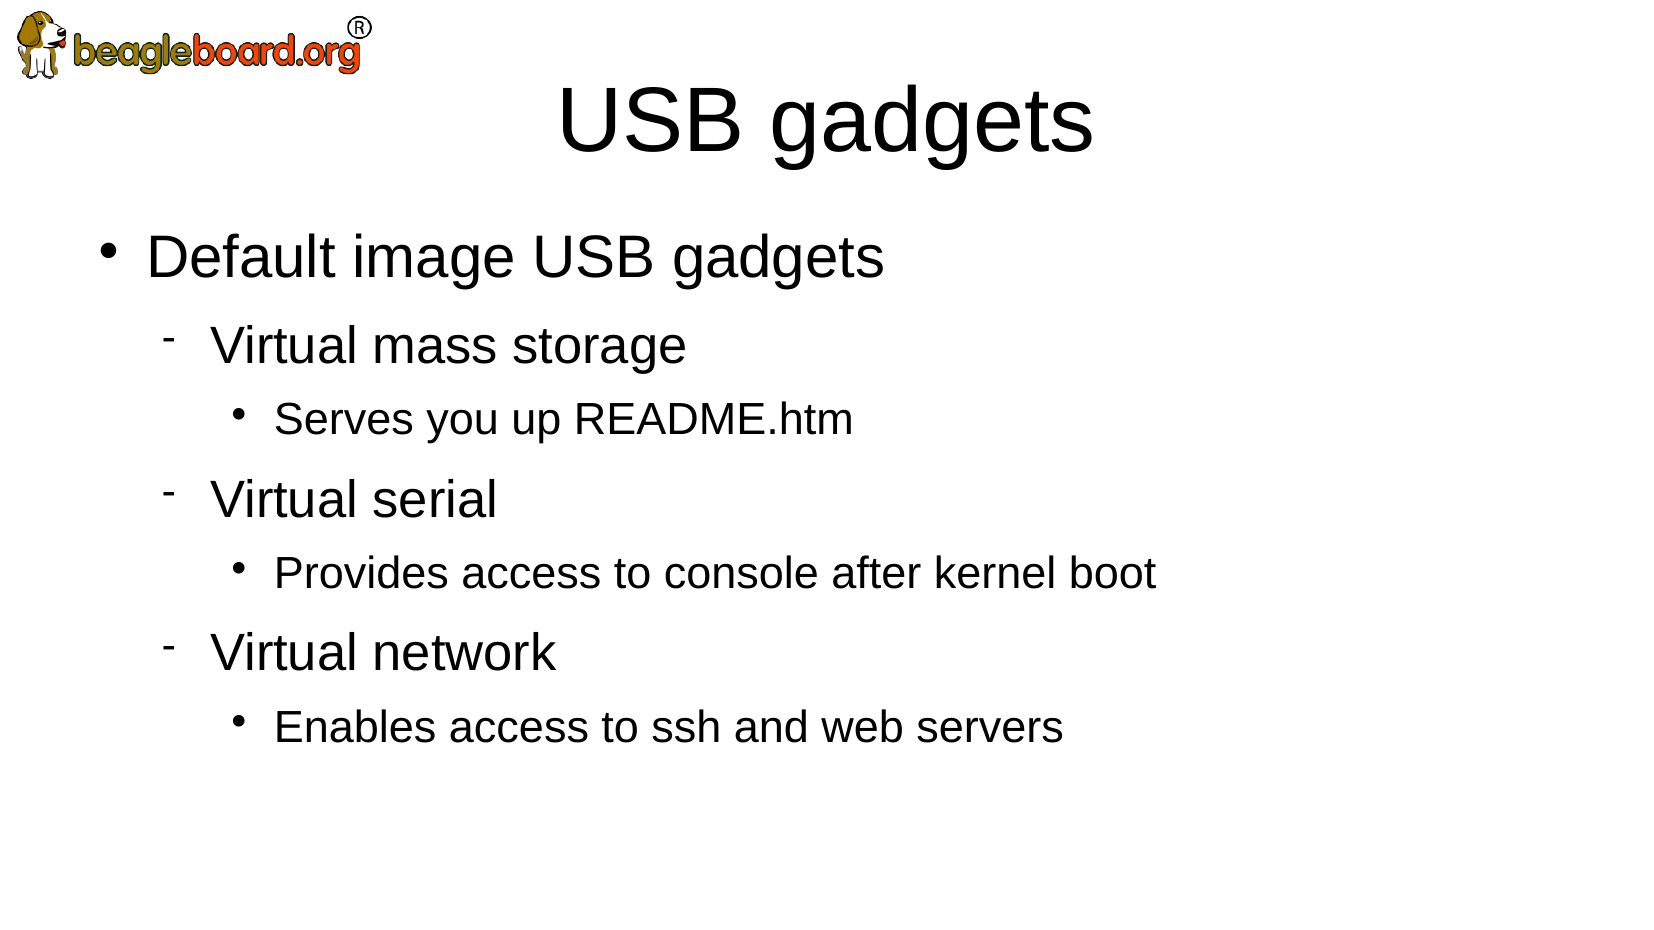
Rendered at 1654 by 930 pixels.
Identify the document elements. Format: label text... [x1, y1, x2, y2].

text_box Default image USB gadgets Virtual mass storage Serves you up README.htm Virtual serial Provides access to console after kernel boot Virtual network Enables access to ssh and web servers [82, 217, 1571, 757]
text_box USB gadgets [82, 36, 1571, 193]
picture [17, 11, 372, 79]
